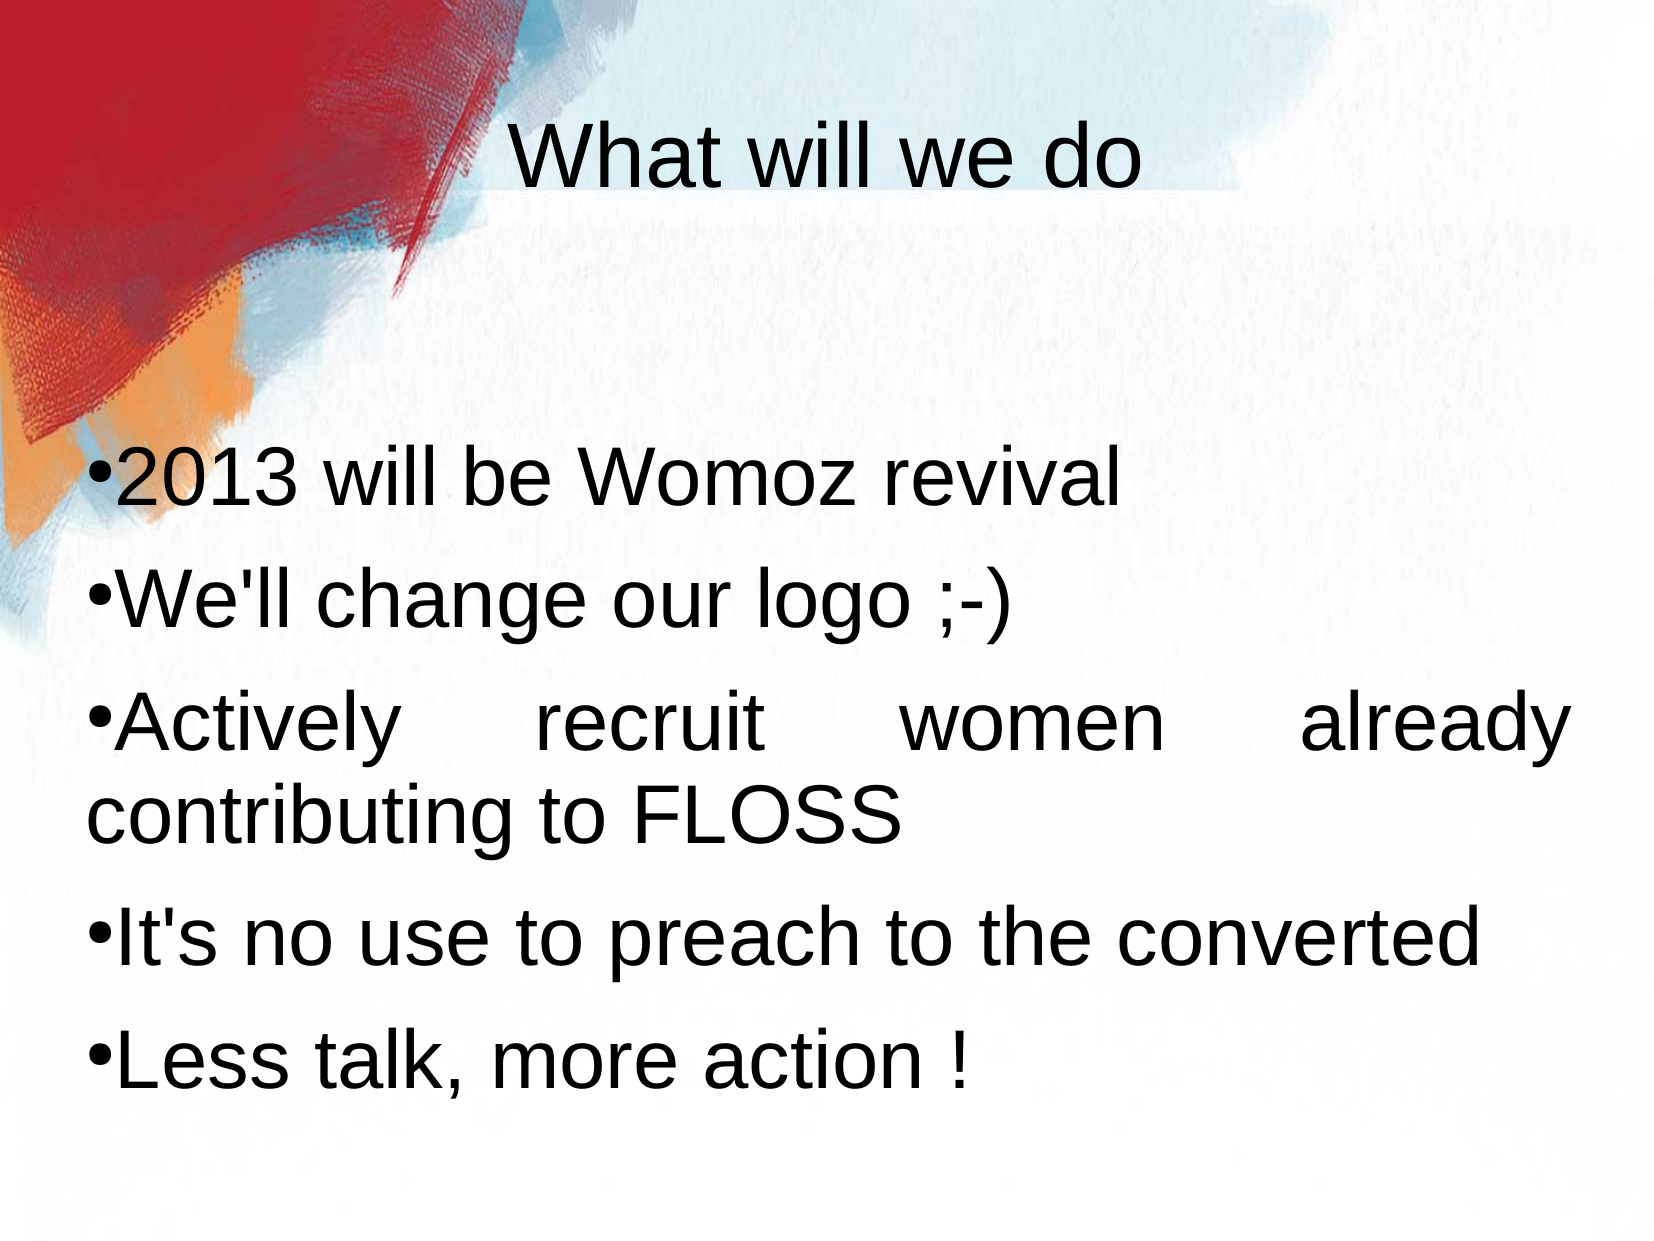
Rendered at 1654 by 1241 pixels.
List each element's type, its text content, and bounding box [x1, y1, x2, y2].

list 2013 will be Womoz revival We'll change our logo ;-) Actively recruit women already contributing to FLOSS It's no use to preach to the converted Less talk, more action ! [85, 425, 1574, 1145]
title What will we do [82, 0, 1571, 316]
picture [0, 0, 1654, 1241]
